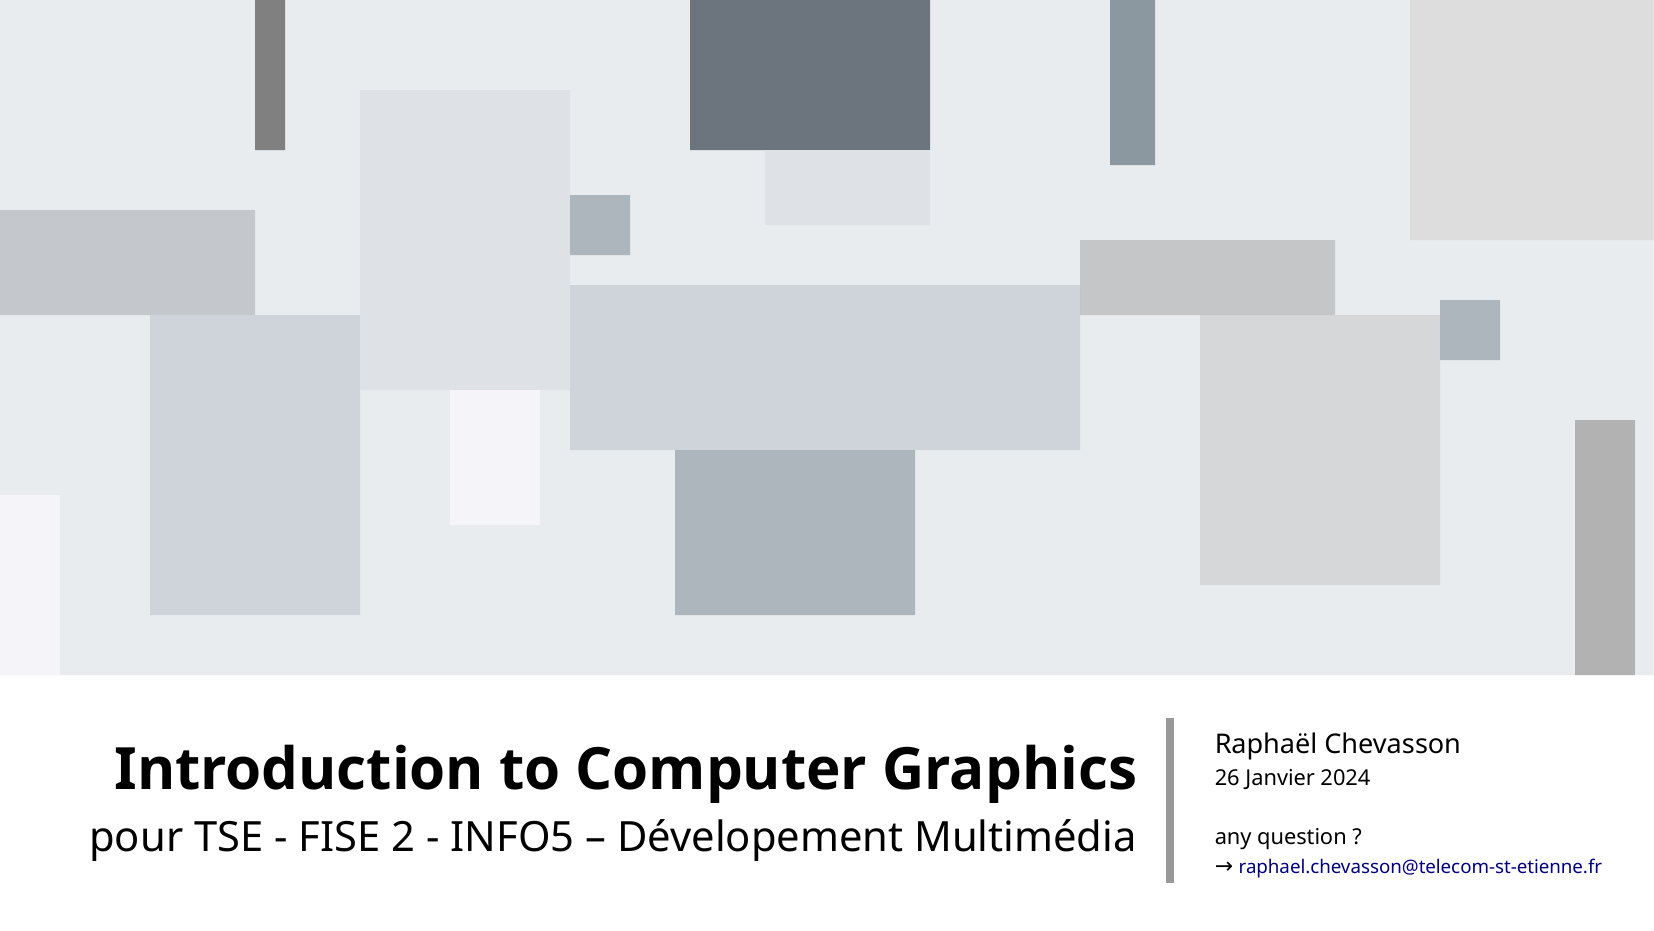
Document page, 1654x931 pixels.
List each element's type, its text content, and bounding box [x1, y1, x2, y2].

text_box Introduction to Computer Graphics pour TSE - FISE 2 - INFO5 – Dévelopement Multimédia [21, 720, 1152, 883]
text_box Raphaël Chevasson 26 Janvier 2024 any question ? → raphael.chevasson@telecom-st-etienne.fr [1200, 717, 1625, 914]
